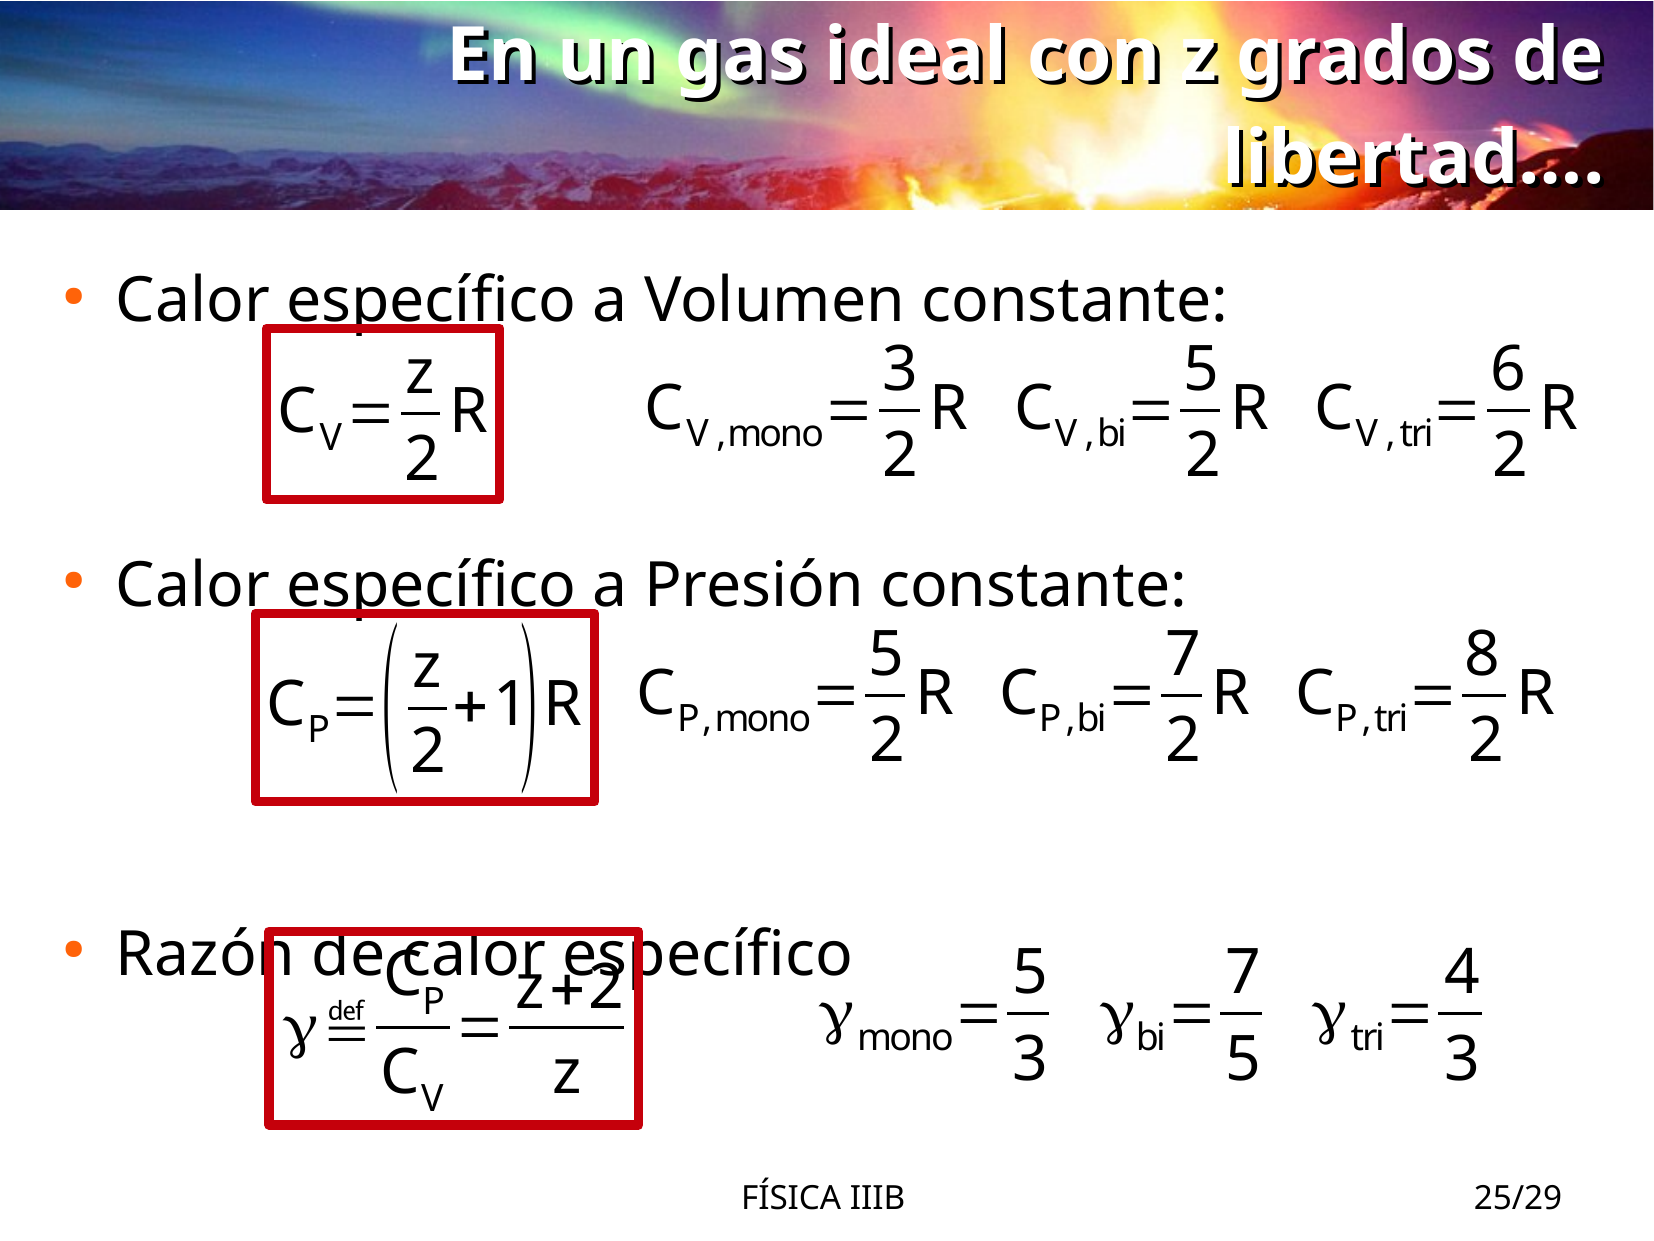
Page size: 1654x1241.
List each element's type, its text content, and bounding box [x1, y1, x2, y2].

chart [637, 330, 1585, 492]
chart [630, 615, 1562, 777]
picture [0, 1, 1654, 210]
title En un gas ideal con z grados de libertad…. [45, 15, 1606, 191]
chart [810, 933, 1492, 1096]
chart [271, 333, 496, 496]
list Calor específico a Volumen constante: Calor específico a Presión constante: Razón de calor específico [45, 255, 1606, 1156]
chart [273, 935, 634, 1121]
chart [260, 618, 591, 798]
